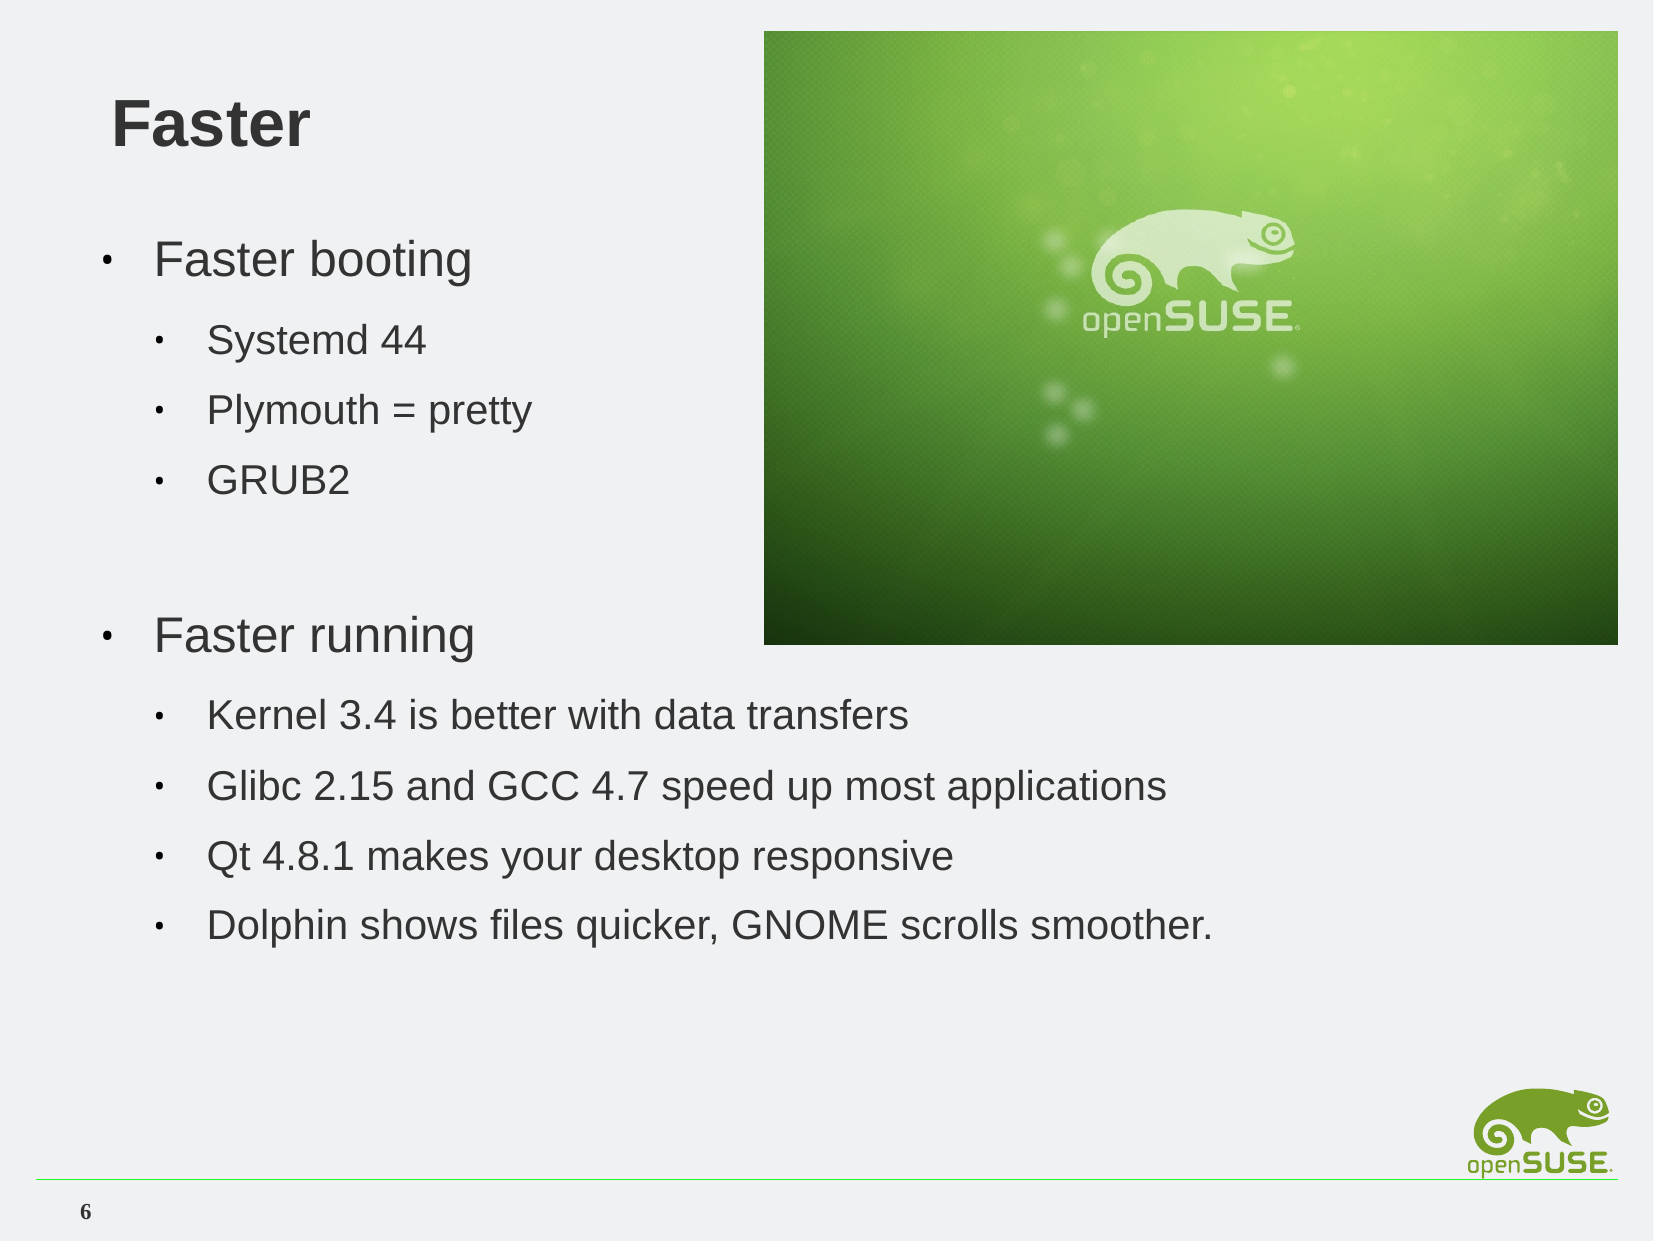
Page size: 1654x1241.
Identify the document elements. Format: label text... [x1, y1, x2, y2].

list Faster running Kernel 3.4 is better with data transfers Glibc 2.15 and GCC 4.7 speed up most applications Qt 4.8.1 makes your desktop responsive Dolphin shows files quicker, GNOME scrolls smoother. [82, 606, 1571, 950]
title Faster [111, 49, 764, 198]
picture [0, 0, 1654, 1241]
list Faster booting Systemd 44 Plymouth = pretty GRUB2 [82, 231, 764, 575]
